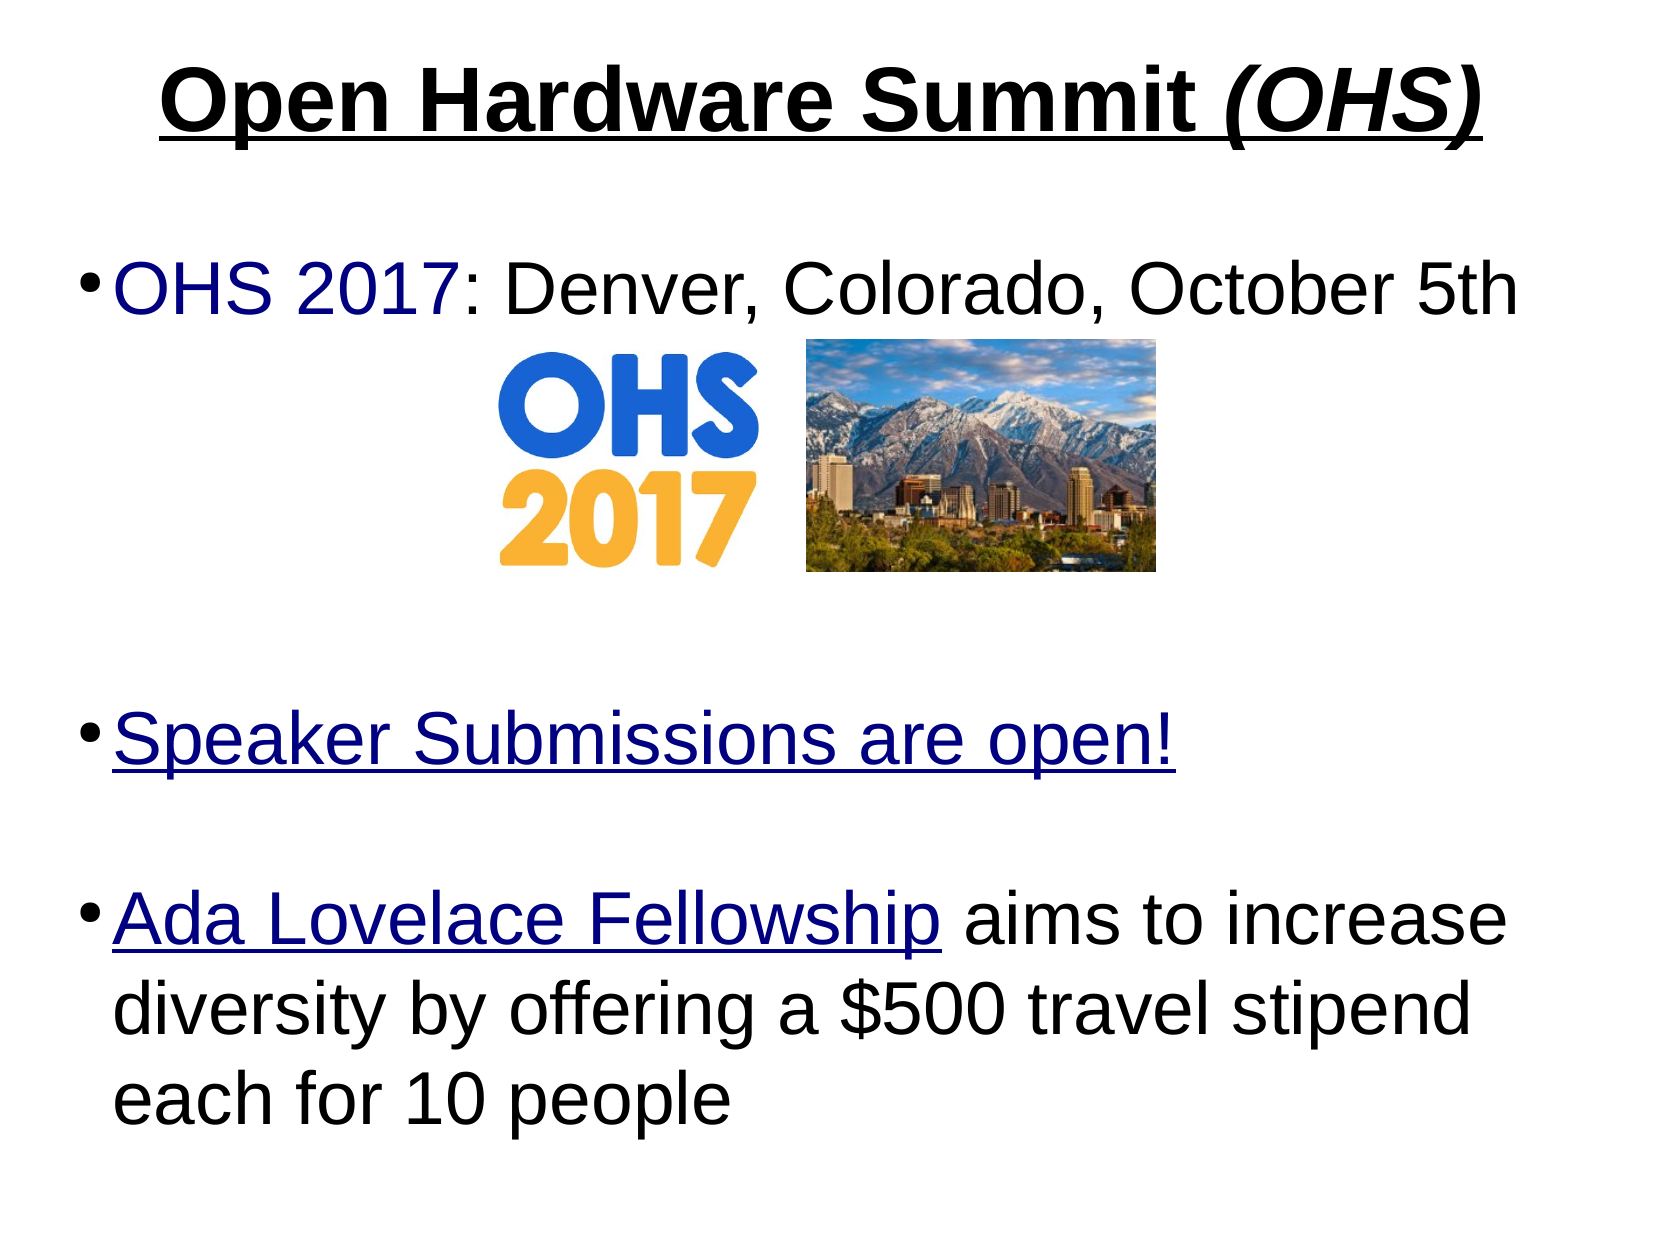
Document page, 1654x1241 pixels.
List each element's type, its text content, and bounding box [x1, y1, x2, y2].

picture [498, 329, 759, 591]
text_box Open Hardware Summit (OHS) OHS 2017: Denver, Colorado, October 5th Speaker Submissions are open! Ada Lovelace Fellowship aims to increase diversity by offering a $500 travel stipend each for 10 people [76, 182, 1565, 798]
picture [806, 339, 1156, 572]
